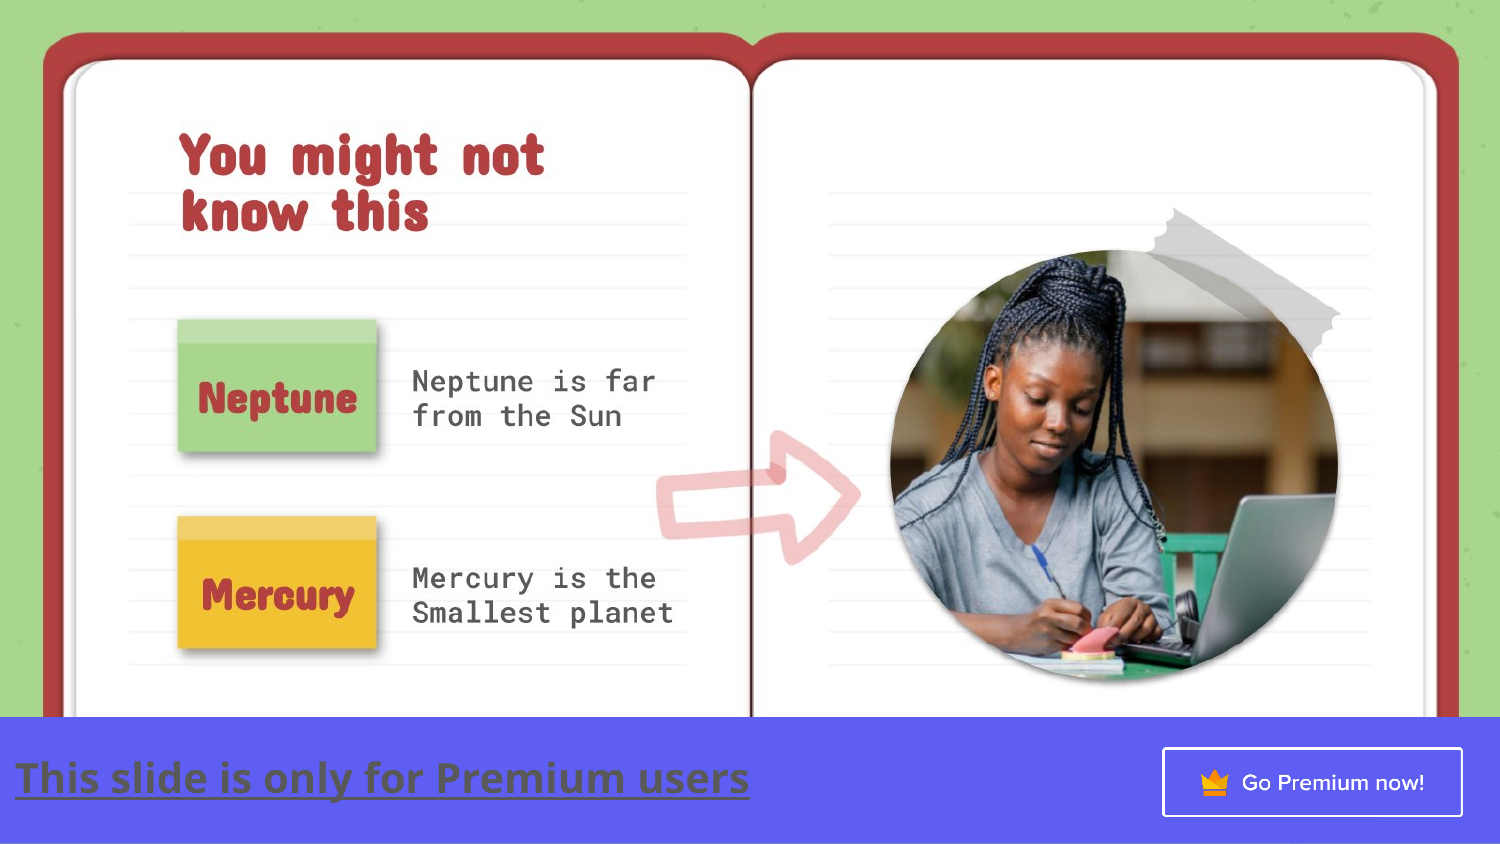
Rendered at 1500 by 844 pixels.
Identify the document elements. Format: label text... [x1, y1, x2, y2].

text_box This slide is only for Premium users [0, 717, 1500, 844]
picture [1162, 747, 1463, 817]
picture [0, 0, 1500, 717]
